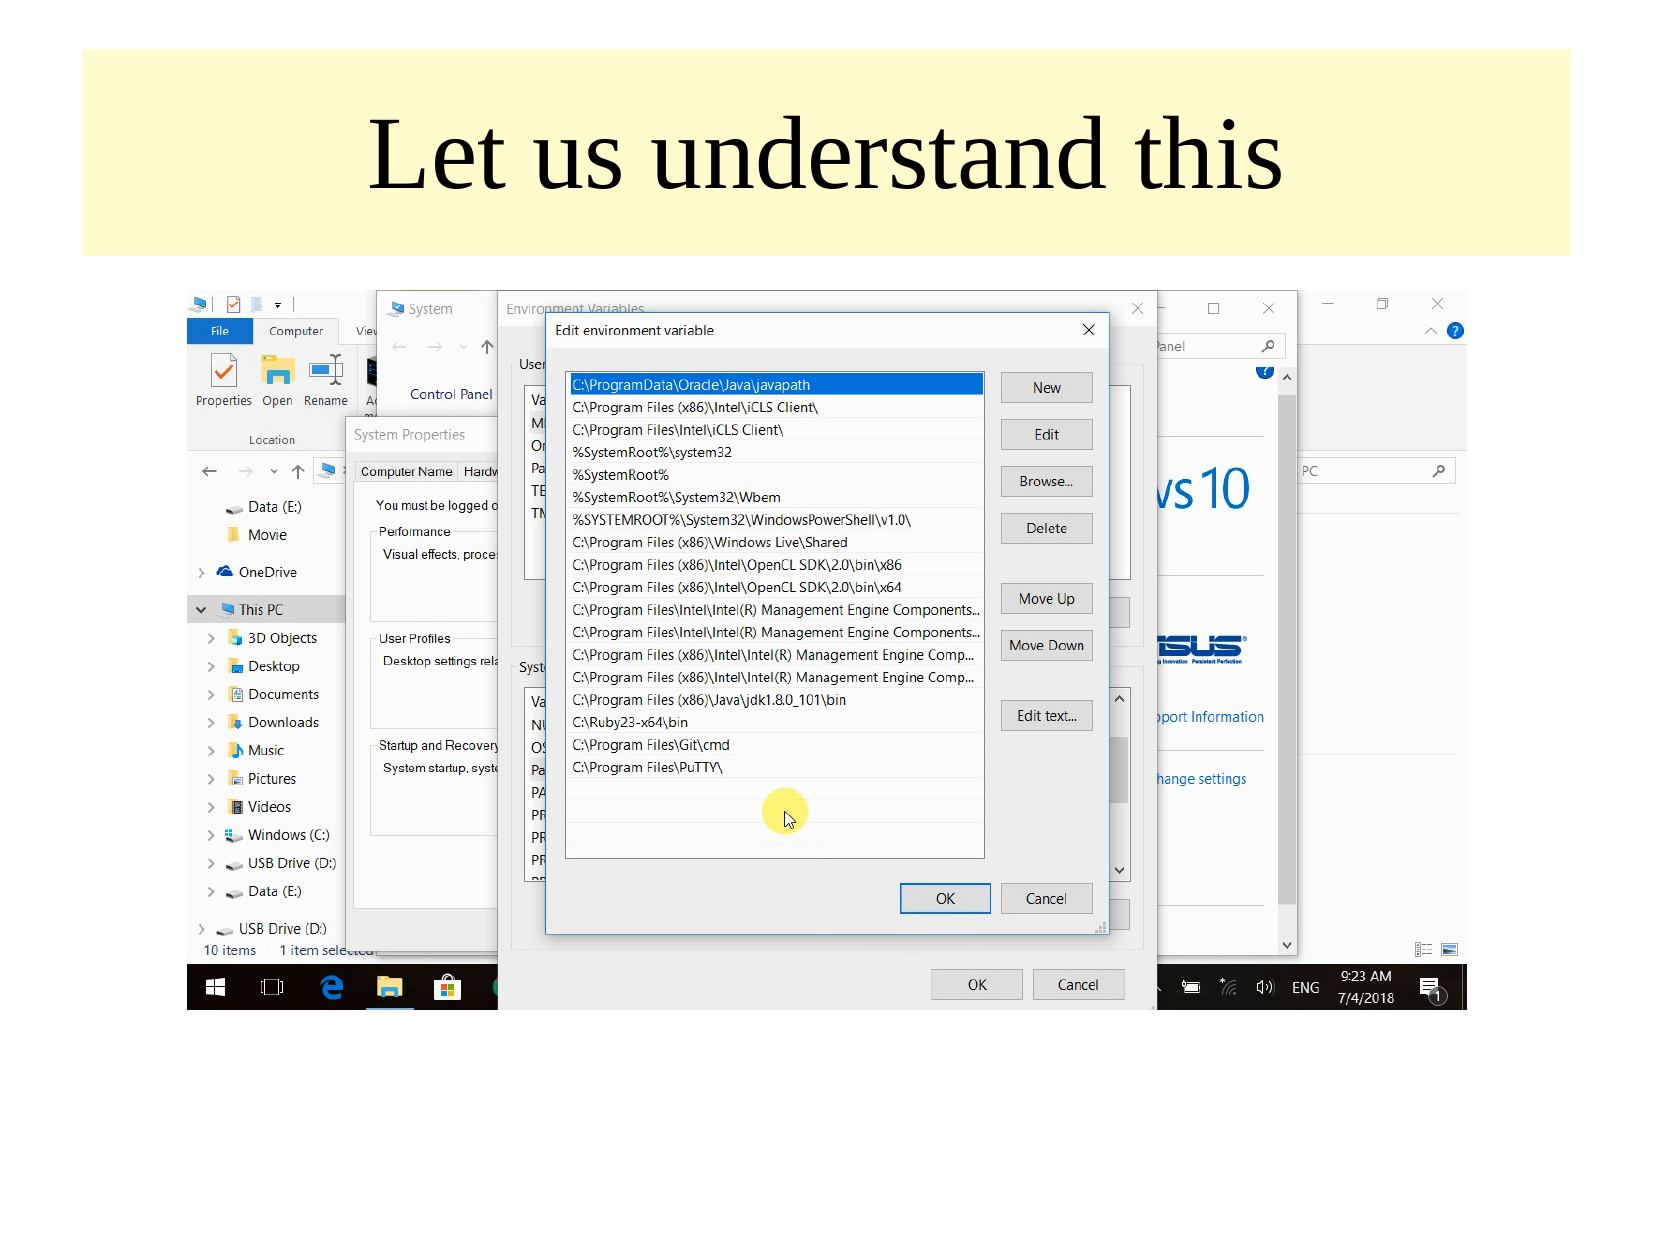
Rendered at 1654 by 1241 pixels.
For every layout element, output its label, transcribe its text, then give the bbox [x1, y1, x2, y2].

picture [187, 290, 1467, 1010]
title Let us understand this [82, 49, 1571, 257]
